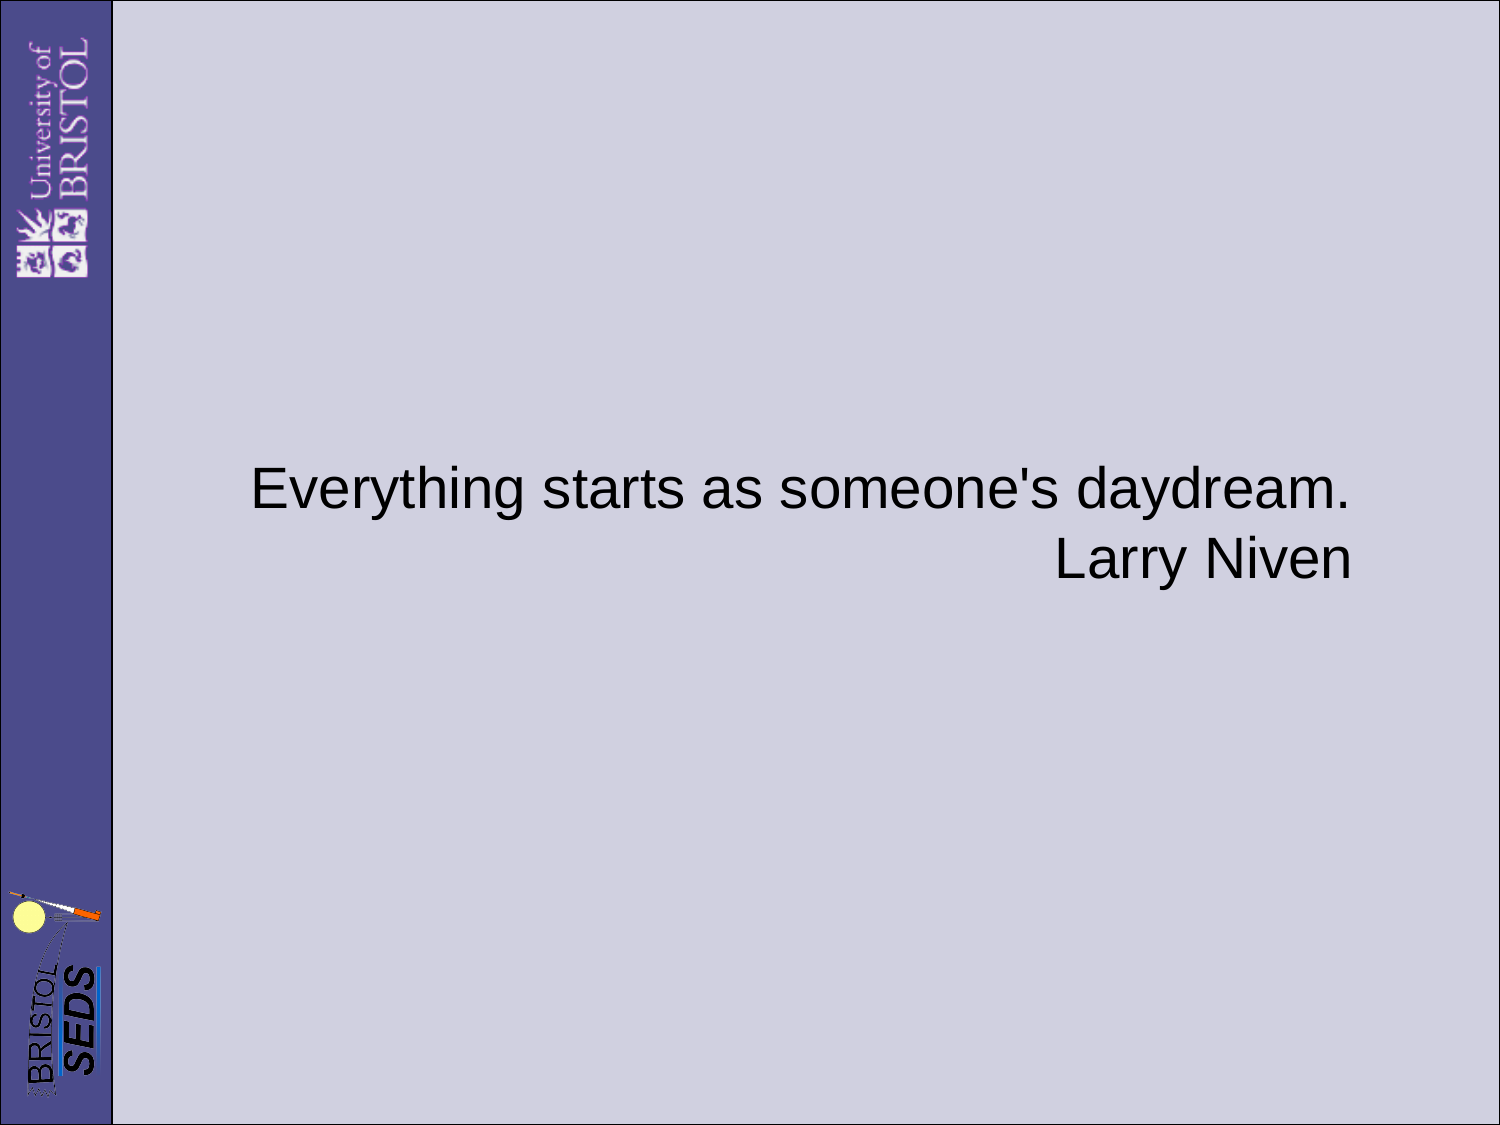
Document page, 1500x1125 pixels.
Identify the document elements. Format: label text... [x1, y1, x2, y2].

text_box Everything starts as someone's daydream. Larry Niven [236, 442, 1369, 598]
picture [0, 0, 113, 315]
picture [5, 888, 103, 1099]
